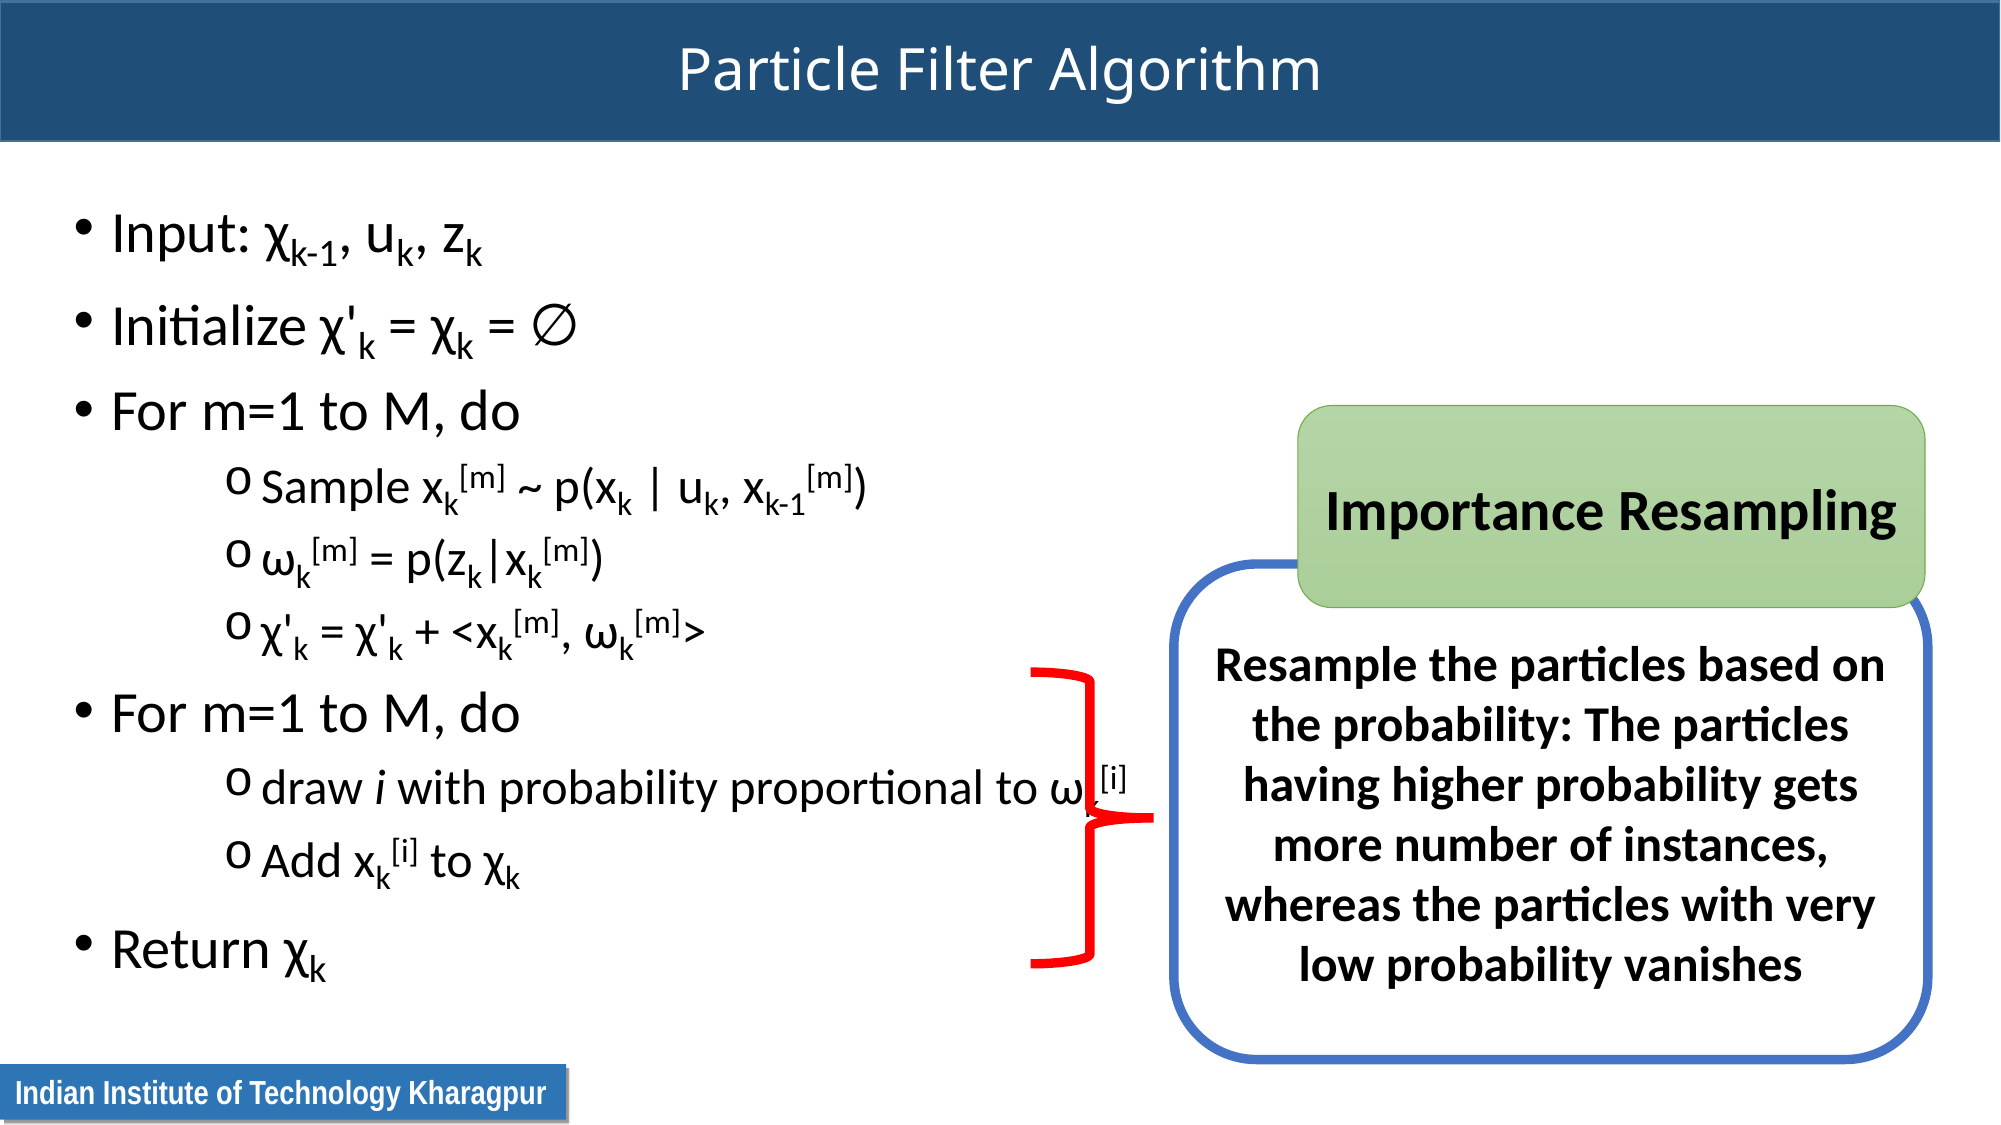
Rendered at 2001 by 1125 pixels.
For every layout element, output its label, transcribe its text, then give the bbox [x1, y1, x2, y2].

title Particle Filter Algorithm [0, 1, 2000, 141]
text_box Resample the particles based on the probability: The particles having higher probability gets more number of instances, whereas the particles with very low probability vanishes [1173, 563, 1928, 1060]
text_box Importance Resampling [1297, 405, 1926, 608]
list Input: χk-1, uk, zk Initialize χ'k = χk = ∅ For m=1 to M, do Sample xk[m] ~ p(xk | uk, xk-1[m]) ωk[m] = p(zk|xk[m]) χ'k = χ'k + <xk[m], ωk[m]> For m=1 to M, do draw i with probability proportional to ωk[i] Add xk[i] to χk Return χk [58, 186, 1954, 1065]
